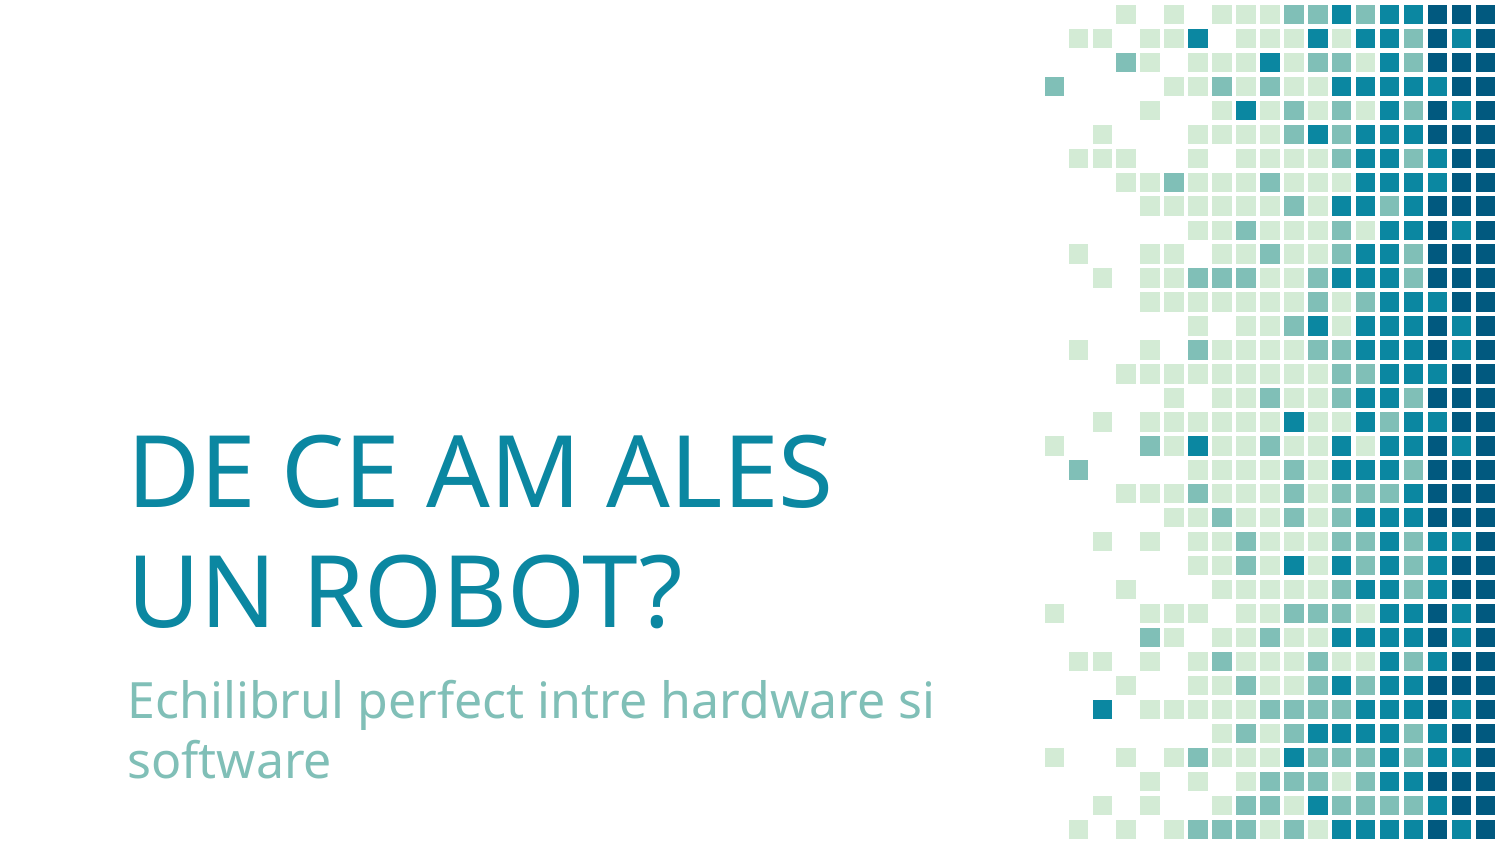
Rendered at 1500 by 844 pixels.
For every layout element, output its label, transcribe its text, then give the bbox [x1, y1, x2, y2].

subtitle Echilibrul perfect intre hardware si software [112, 653, 1057, 783]
title DE CE AM ALES UN ROBOT? [112, 472, 977, 653]
